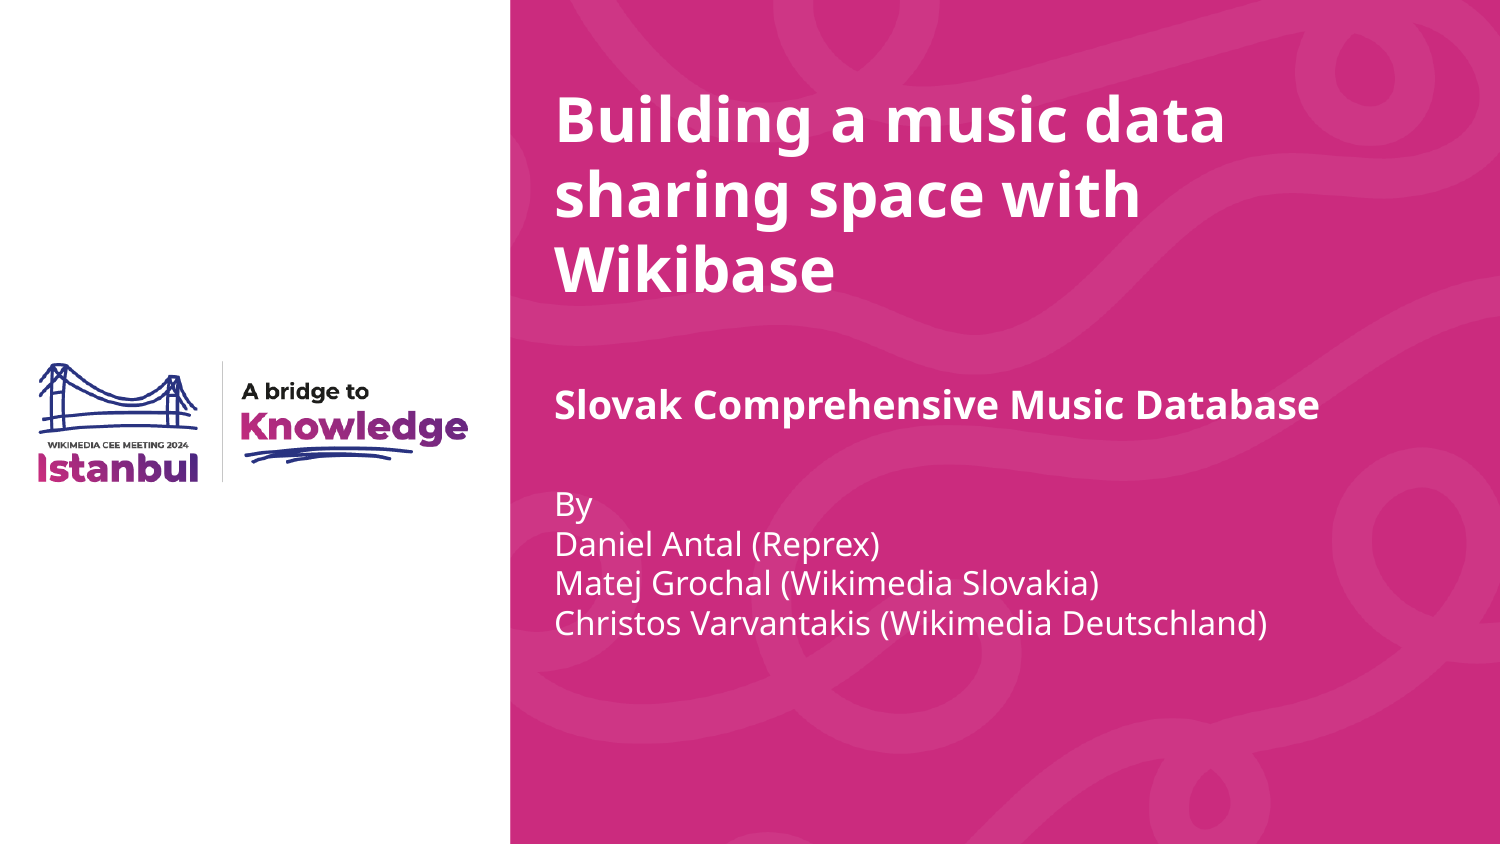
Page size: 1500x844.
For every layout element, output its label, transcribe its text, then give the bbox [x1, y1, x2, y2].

text_box Building a music data sharing space with Wikibase Slovak Comprehensive Music Database [539, 65, 1446, 443]
picture [0, 0, 1500, 844]
text_box By Daniel Antal (Reprex) Matej Grochal (Wikimedia Slovakia) Christos Varvantakis (Wikimedia Deutschland) [539, 467, 1481, 658]
